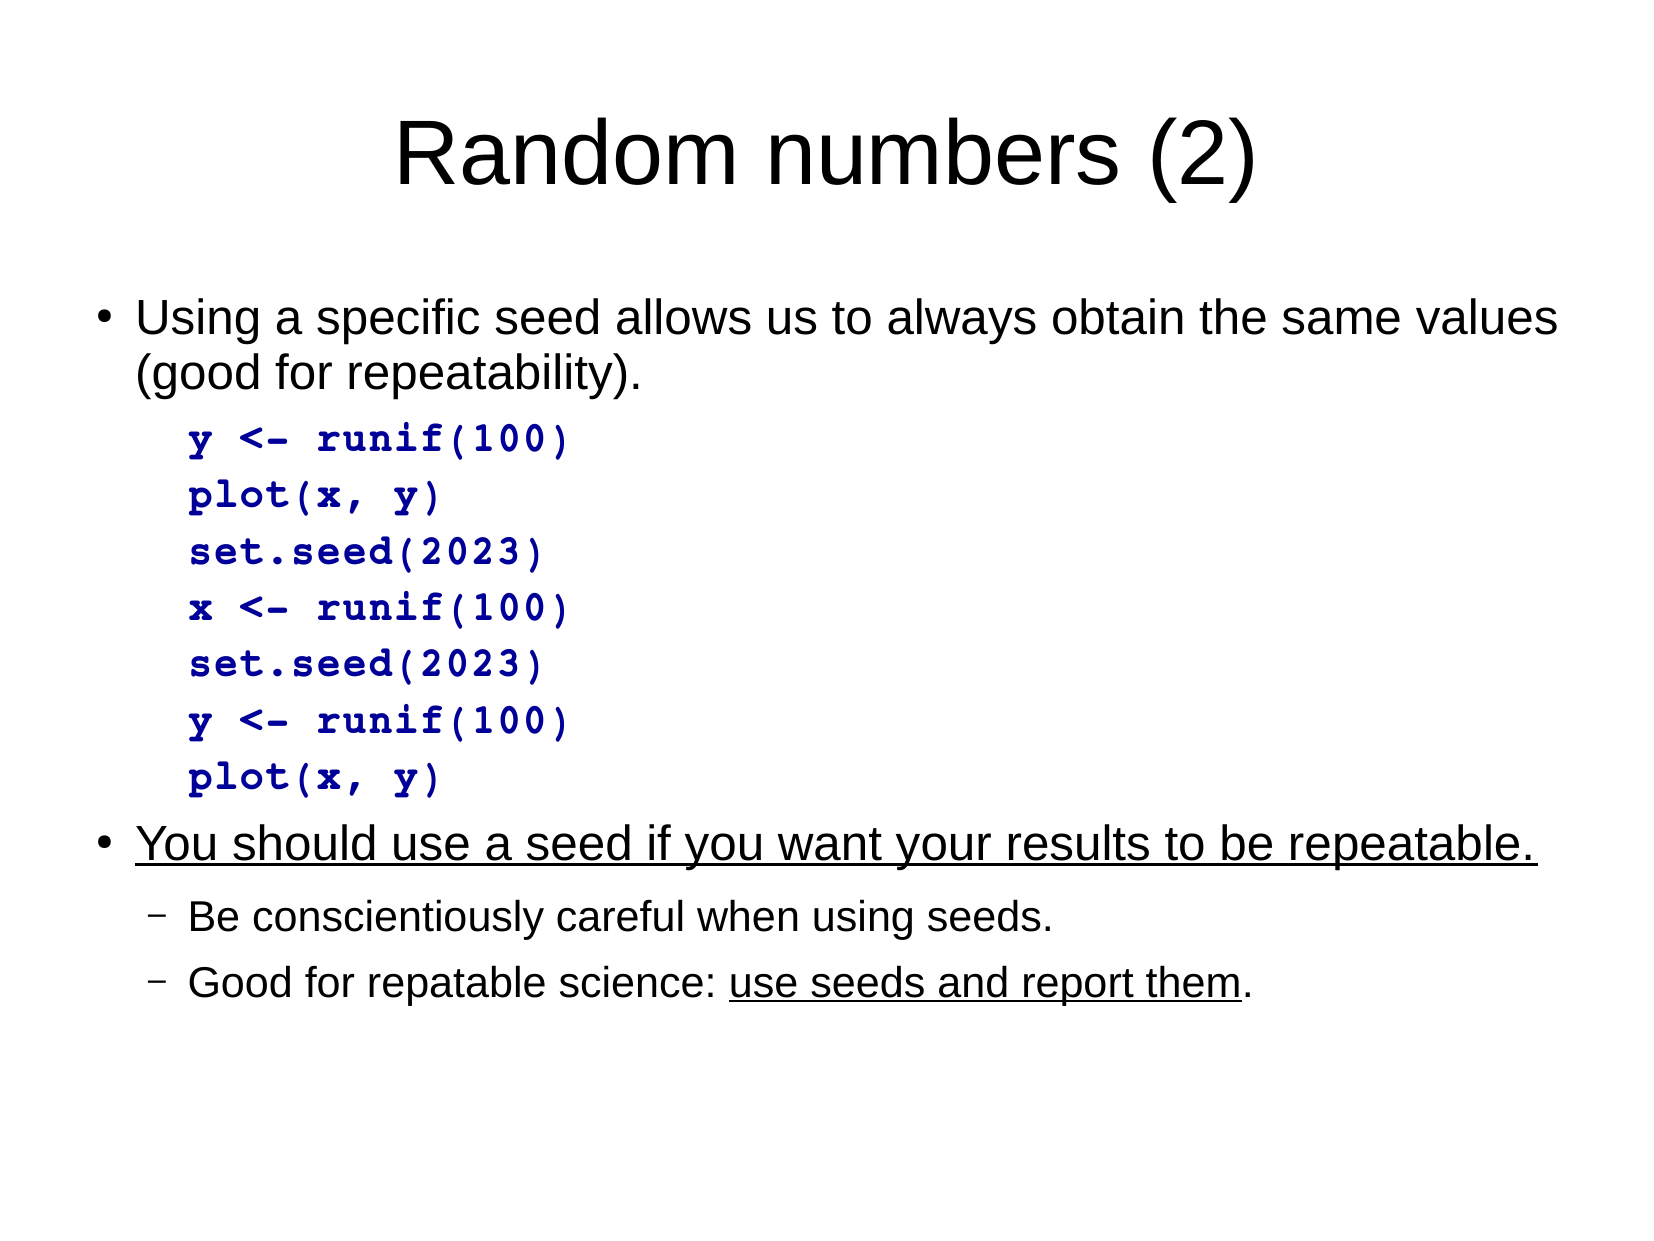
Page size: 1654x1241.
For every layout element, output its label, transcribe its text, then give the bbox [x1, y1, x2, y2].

list Using a specific seed allows us to always obtain the same values (good for repeatability). y <- runif(100) plot(x, y) set.seed(2023) x <- runif(100) set.seed(2023) y <- runif(100) plot(x, y) You should use a seed if you want your results to be repeatable. Be conscientiously careful when using seeds. Good for repatable science: use seeds and report them. [82, 290, 1571, 1010]
title Random numbers (2) [82, 49, 1571, 257]
